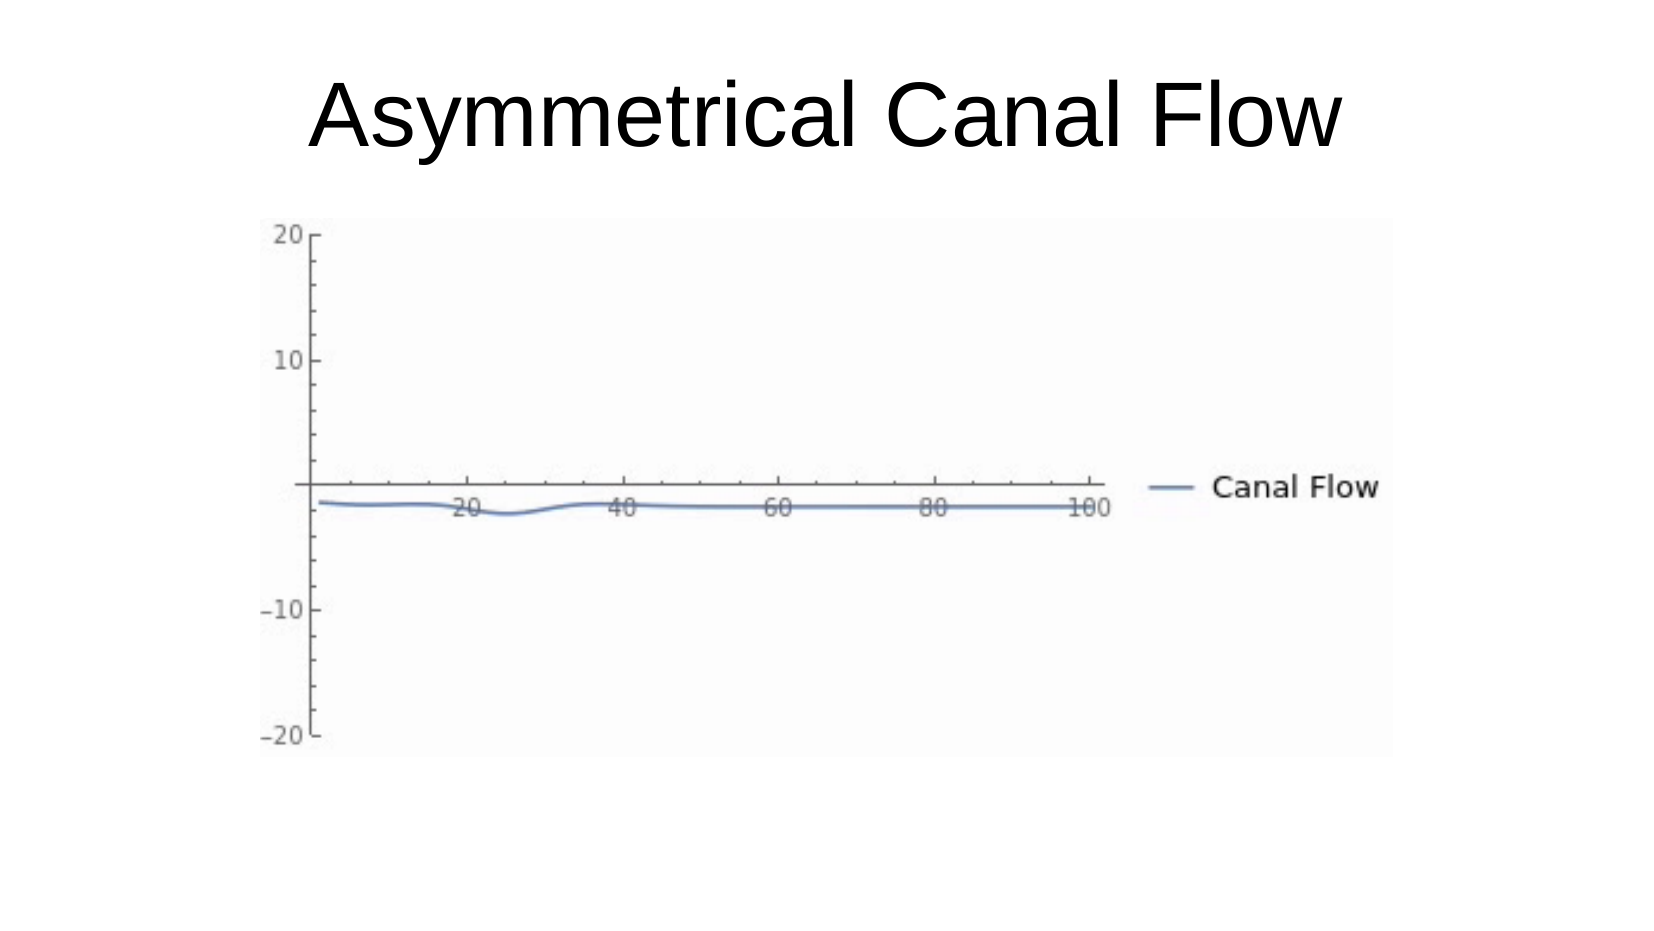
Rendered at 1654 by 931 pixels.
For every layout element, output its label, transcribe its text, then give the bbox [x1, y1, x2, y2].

text_box [259, 217, 1394, 758]
title Asymmetrical Canal Flow [82, 37, 1571, 193]
